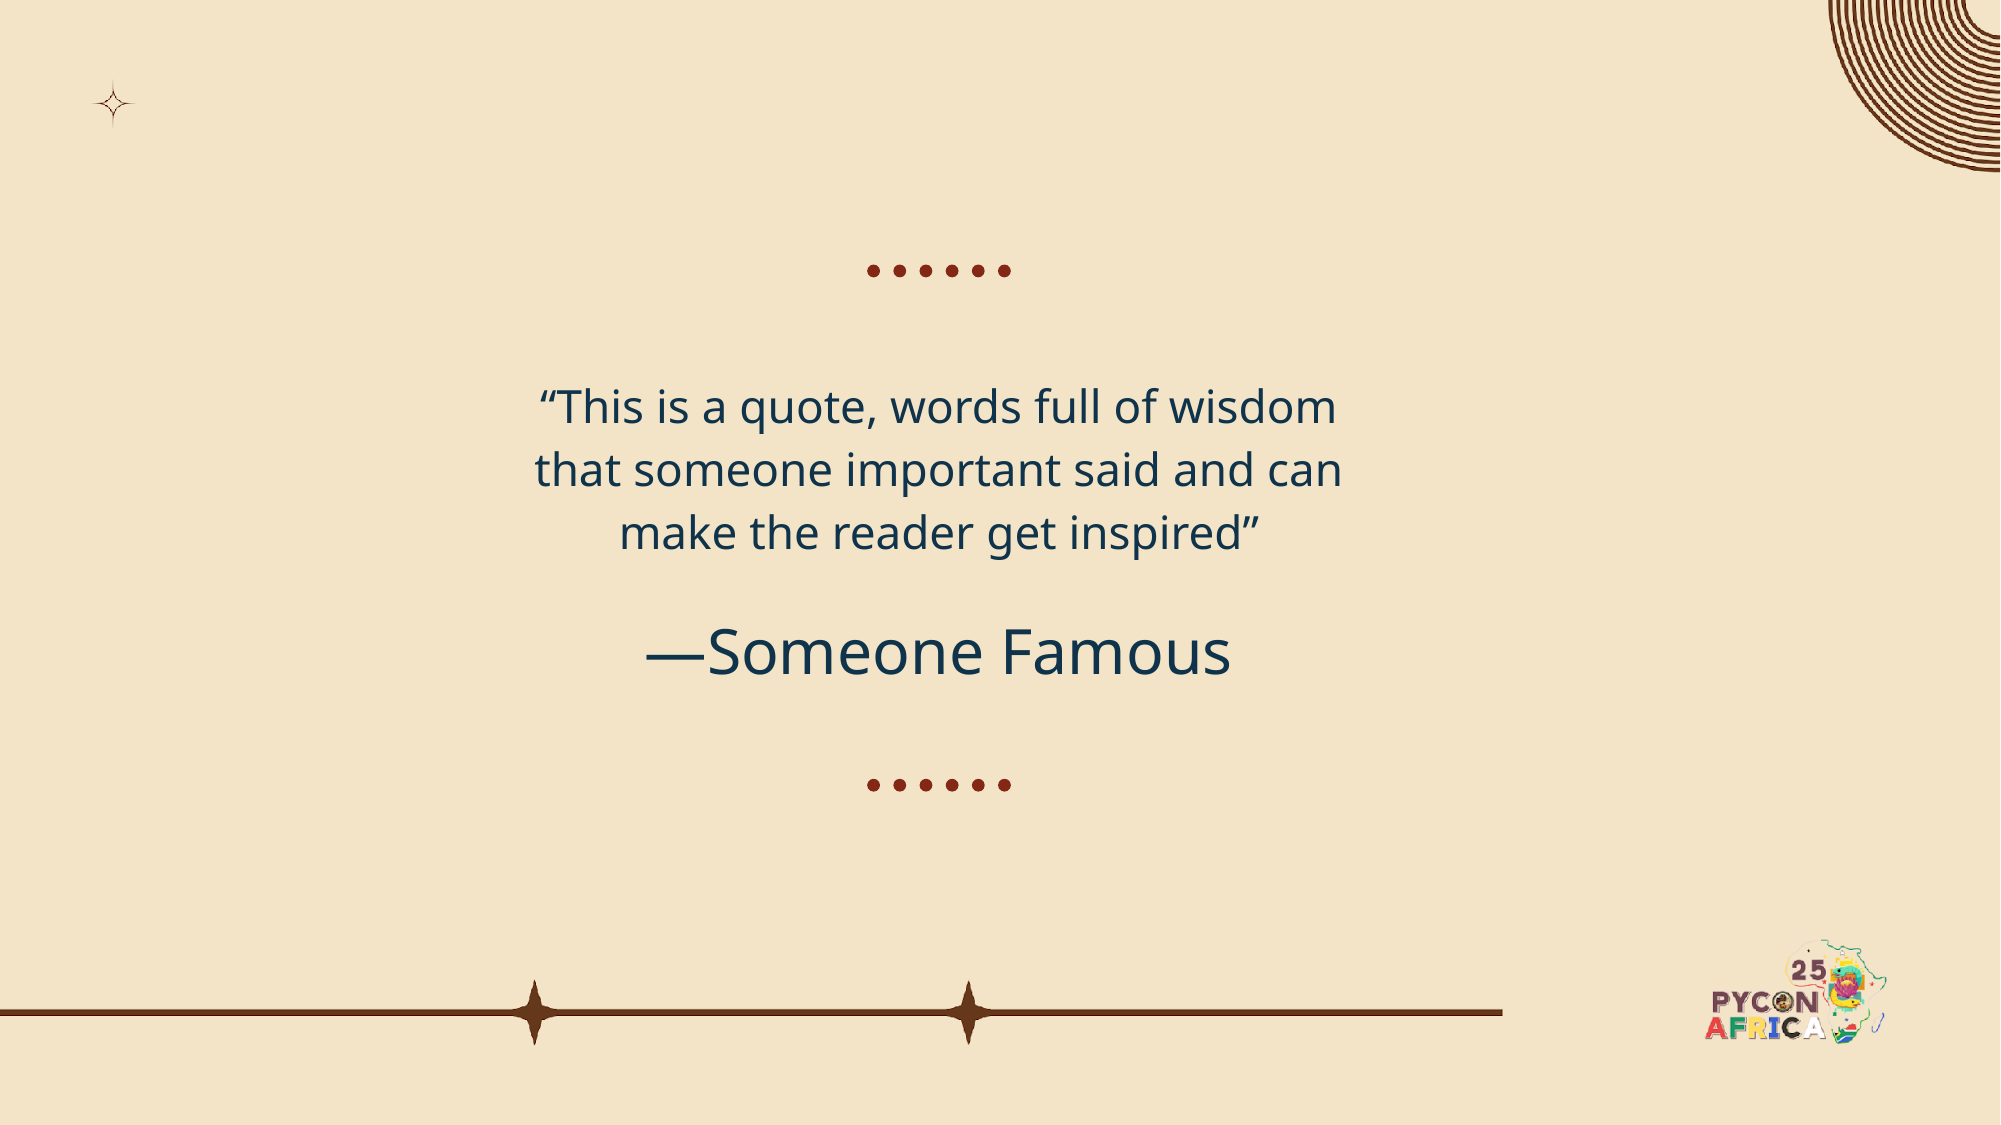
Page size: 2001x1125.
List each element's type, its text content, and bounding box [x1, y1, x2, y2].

text_box [998, 778, 1011, 792]
text_box [971, 264, 985, 278]
text_box [945, 778, 959, 792]
text_box [945, 264, 959, 278]
text_box —Someone Famous [496, 597, 1382, 692]
text_box [867, 778, 881, 792]
text_box [971, 778, 985, 792]
text_box [893, 264, 907, 278]
text_box [919, 264, 933, 278]
text_box “This is a quote, words full of wisdom that someone important said and can make the reader get inspired” [496, 346, 1382, 574]
text_box [893, 778, 907, 792]
text_box [867, 264, 881, 278]
picture [0, 0, 2001, 1125]
text_box [997, 264, 1011, 278]
text_box [919, 778, 933, 792]
